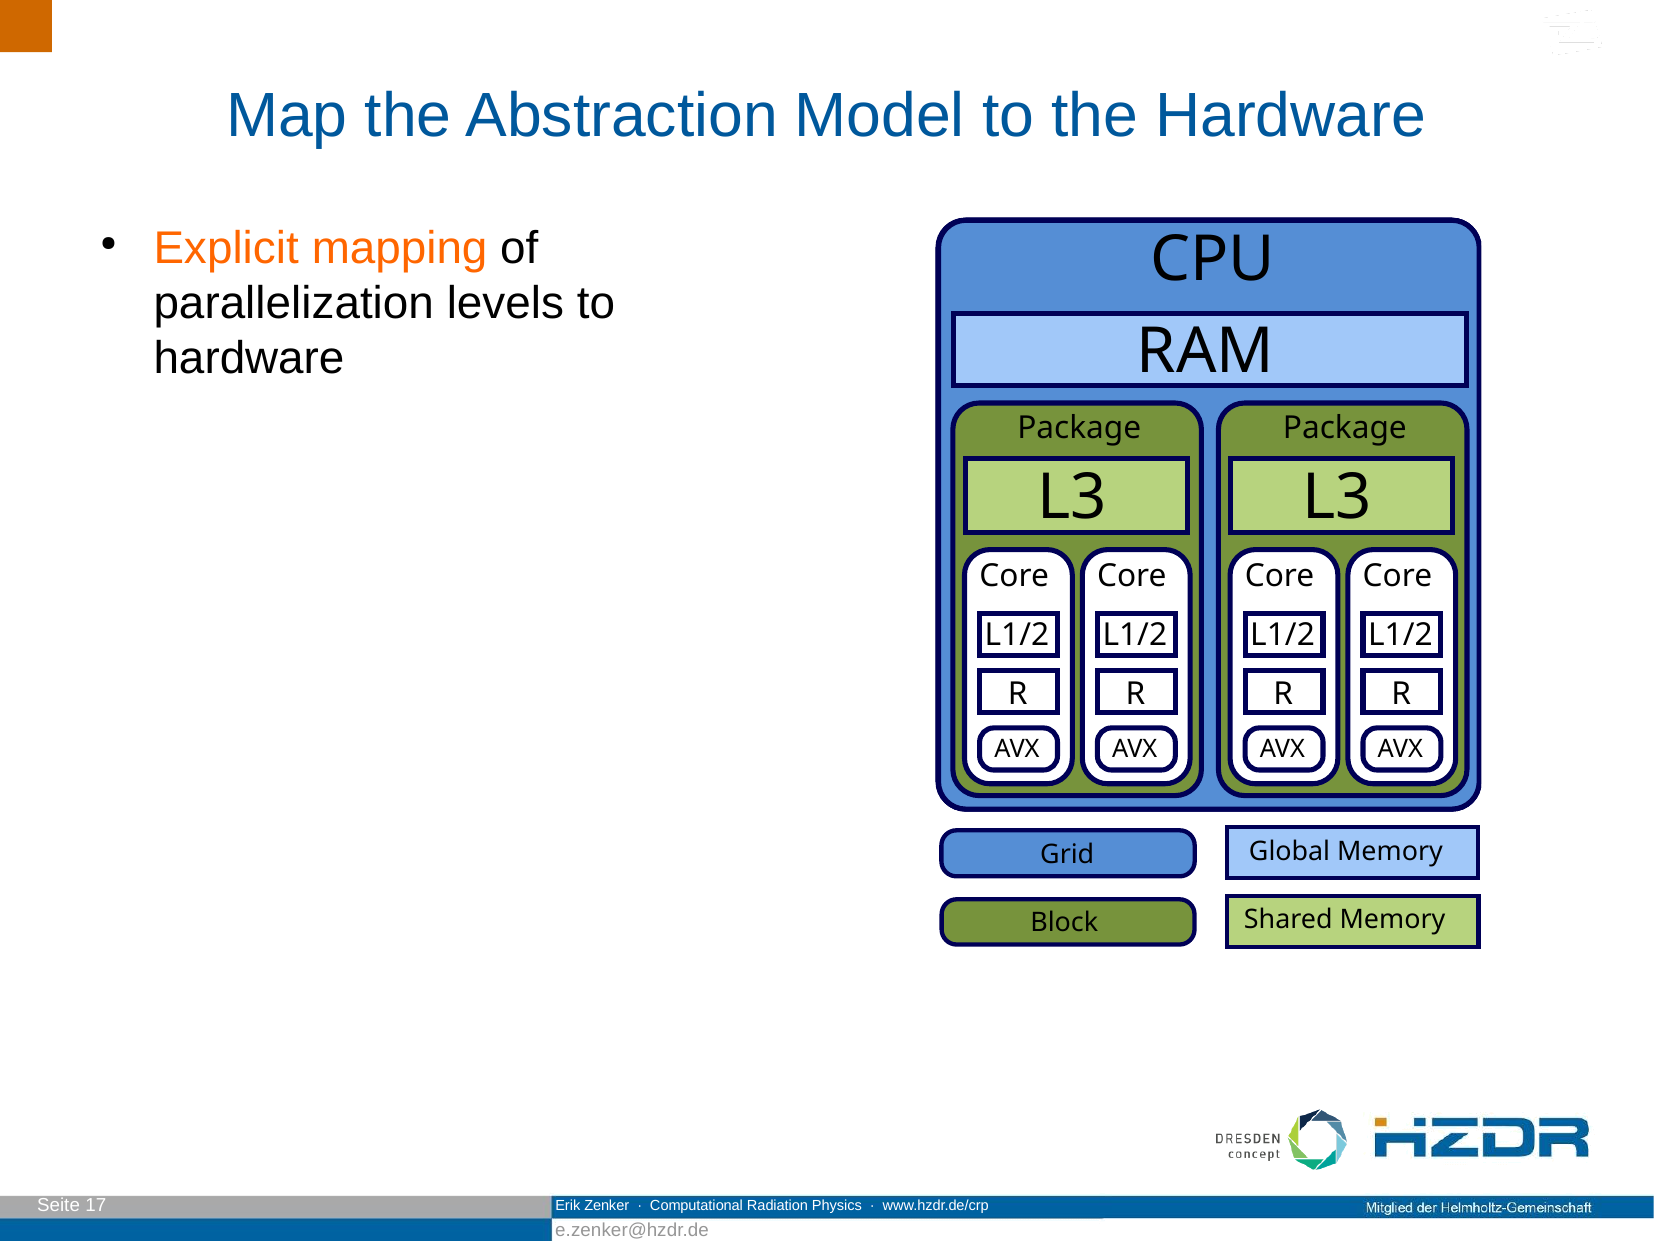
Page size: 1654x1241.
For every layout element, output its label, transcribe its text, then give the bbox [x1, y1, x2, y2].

picture [0, 0, 1654, 1241]
list Explicit mapping of parallelization levels to hardware [82, 217, 809, 1087]
title Map the Abstraction Model to the Hardware [82, 37, 1571, 193]
